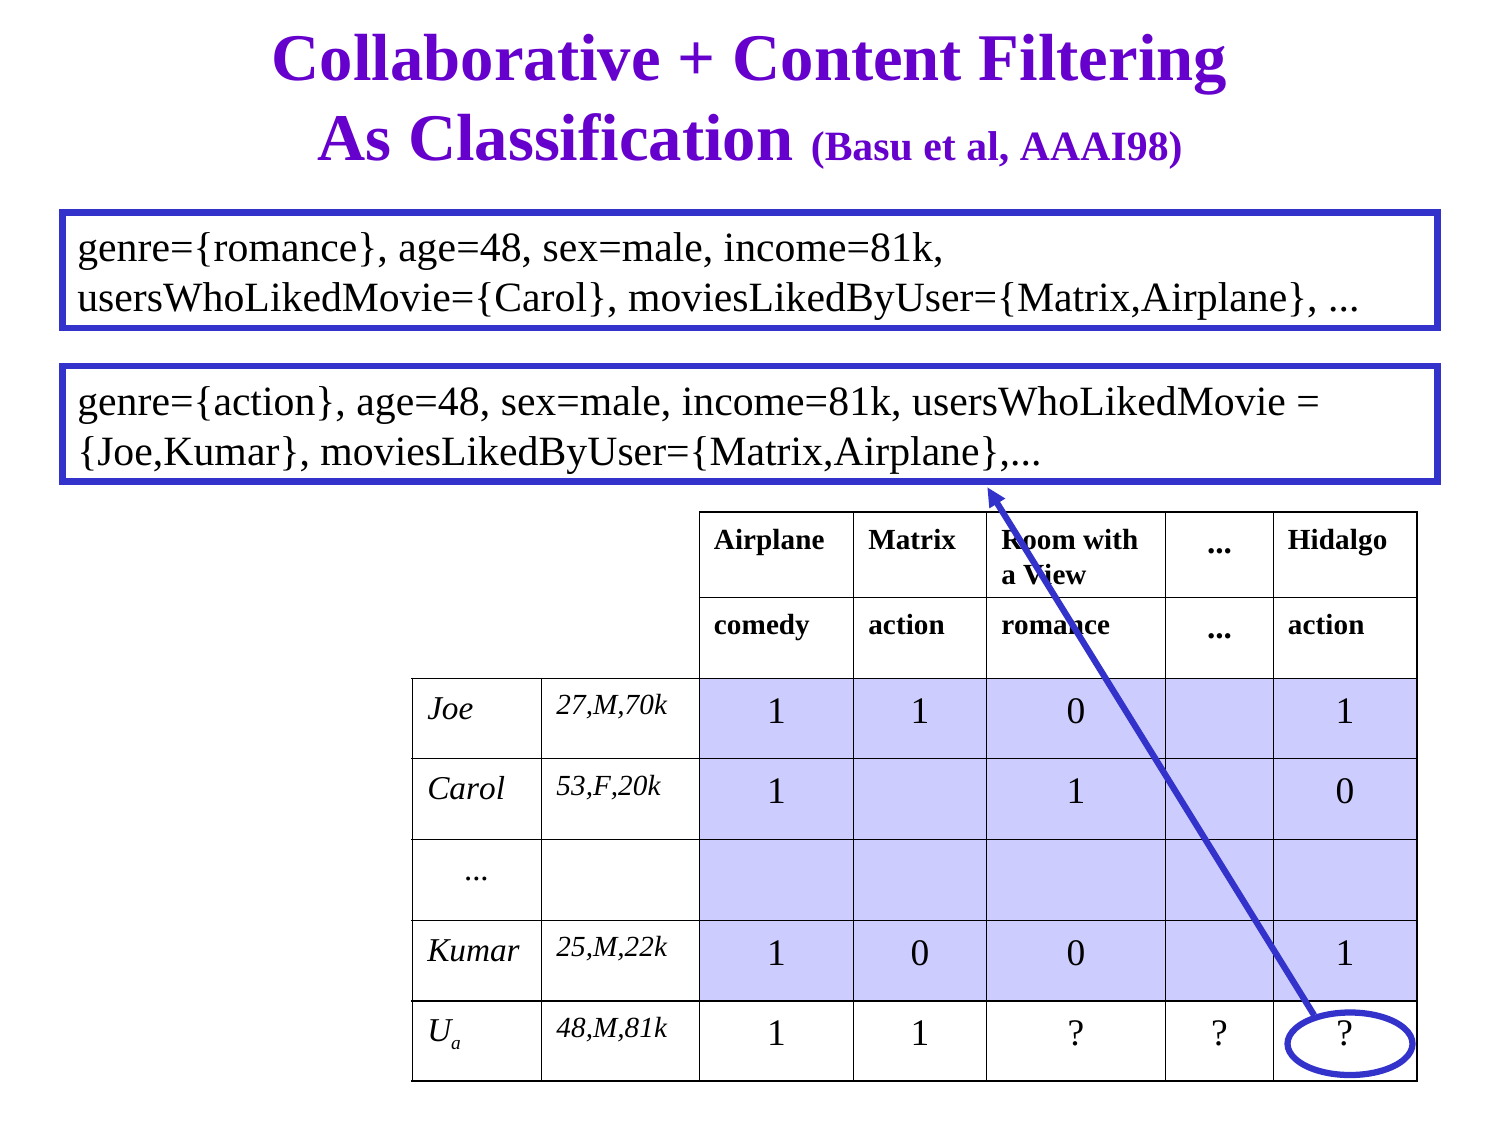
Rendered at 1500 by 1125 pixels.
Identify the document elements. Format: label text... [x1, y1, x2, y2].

table_cell 1 [700, 1002, 853, 1080]
table_cell 1 [1274, 958, 1300, 1000]
table_cell ? [1274, 1002, 1416, 1080]
table_cell ? [1166, 1002, 1273, 1080]
table_header ... [1166, 513, 1273, 597]
table_cell [987, 840, 1165, 920]
table_header Hidalgo [1274, 513, 1416, 597]
table_cell [854, 840, 986, 920]
table_cell 0 [1111, 679, 1165, 758]
table_cell ... [1166, 598, 1273, 678]
table_cell 1 [854, 1002, 986, 1080]
table_cell ... [413, 840, 541, 920]
table_cell [413, 598, 542, 678]
table_header [413, 512, 542, 598]
table_cell 0 [1274, 759, 1416, 839]
table_cell Ua [413, 1002, 541, 1080]
table_cell 1 [700, 679, 853, 758]
table_cell 1 [854, 679, 986, 758]
table_cell 25,M,22k [542, 921, 699, 1000]
table_cell [542, 840, 699, 920]
text_box genre={romance}, age=48, sex=male, income=81k, usersWhoLikedMovie={Carol}, moviesLikedByUser={Matrix,Airplane}, ... [62, 212, 1438, 328]
table_header Matrix [854, 513, 986, 597]
table_cell [854, 759, 986, 839]
table_cell 1 [987, 759, 1165, 839]
text_box genre={action}, age=48, sex=male, income=81k, usersWhoLikedMovie = {Joe,Kumar}, moviesLikedByUser={Matrix,Airplane},... [62, 366, 1438, 482]
table_cell ? [1291, 1016, 1409, 1071]
table_cell [1261, 921, 1273, 941]
table_header Airplane [700, 513, 853, 597]
table_cell [1166, 679, 1273, 758]
table_cell Carol [413, 759, 541, 839]
table_cell 1 [700, 759, 853, 839]
table_cell Joe [413, 679, 541, 758]
table_cell [1166, 784, 1200, 839]
table_cell [1210, 840, 1273, 920]
table_header Room with a View [1008, 513, 1165, 597]
table_cell action [1274, 598, 1416, 678]
table_cell 0 [987, 679, 1150, 758]
table_cell Kumar [413, 921, 541, 1000]
table_cell 53,F,20k [542, 759, 699, 839]
table_cell romance [1061, 598, 1165, 678]
table_header [542, 512, 699, 598]
table_cell 1 [1274, 679, 1416, 758]
table_cell 48,M,81k [542, 1002, 699, 1080]
table_cell [1166, 759, 1273, 839]
table_cell 0 [854, 921, 986, 1000]
table_cell 0 [987, 921, 1165, 1000]
table_cell [1166, 840, 1250, 920]
table_cell [542, 598, 699, 678]
table_cell romance [987, 598, 1101, 678]
table_cell 1 [700, 921, 853, 1000]
table_cell comedy [700, 598, 853, 678]
table_cell 27,M,70k [542, 679, 699, 758]
table_cell [1166, 921, 1273, 1000]
table_cell ? [987, 1002, 1165, 1080]
table_cell action [854, 598, 986, 678]
table_cell [1274, 840, 1416, 920]
table_header Room with a View [987, 513, 1050, 597]
title Collaborative + Content Filtering As Classification (Basu et al, AAAI98) [112, 0, 1388, 188]
table_cell 1 [1274, 921, 1416, 1000]
table_cell ? [1311, 1002, 1416, 1038]
table_cell [700, 840, 853, 920]
